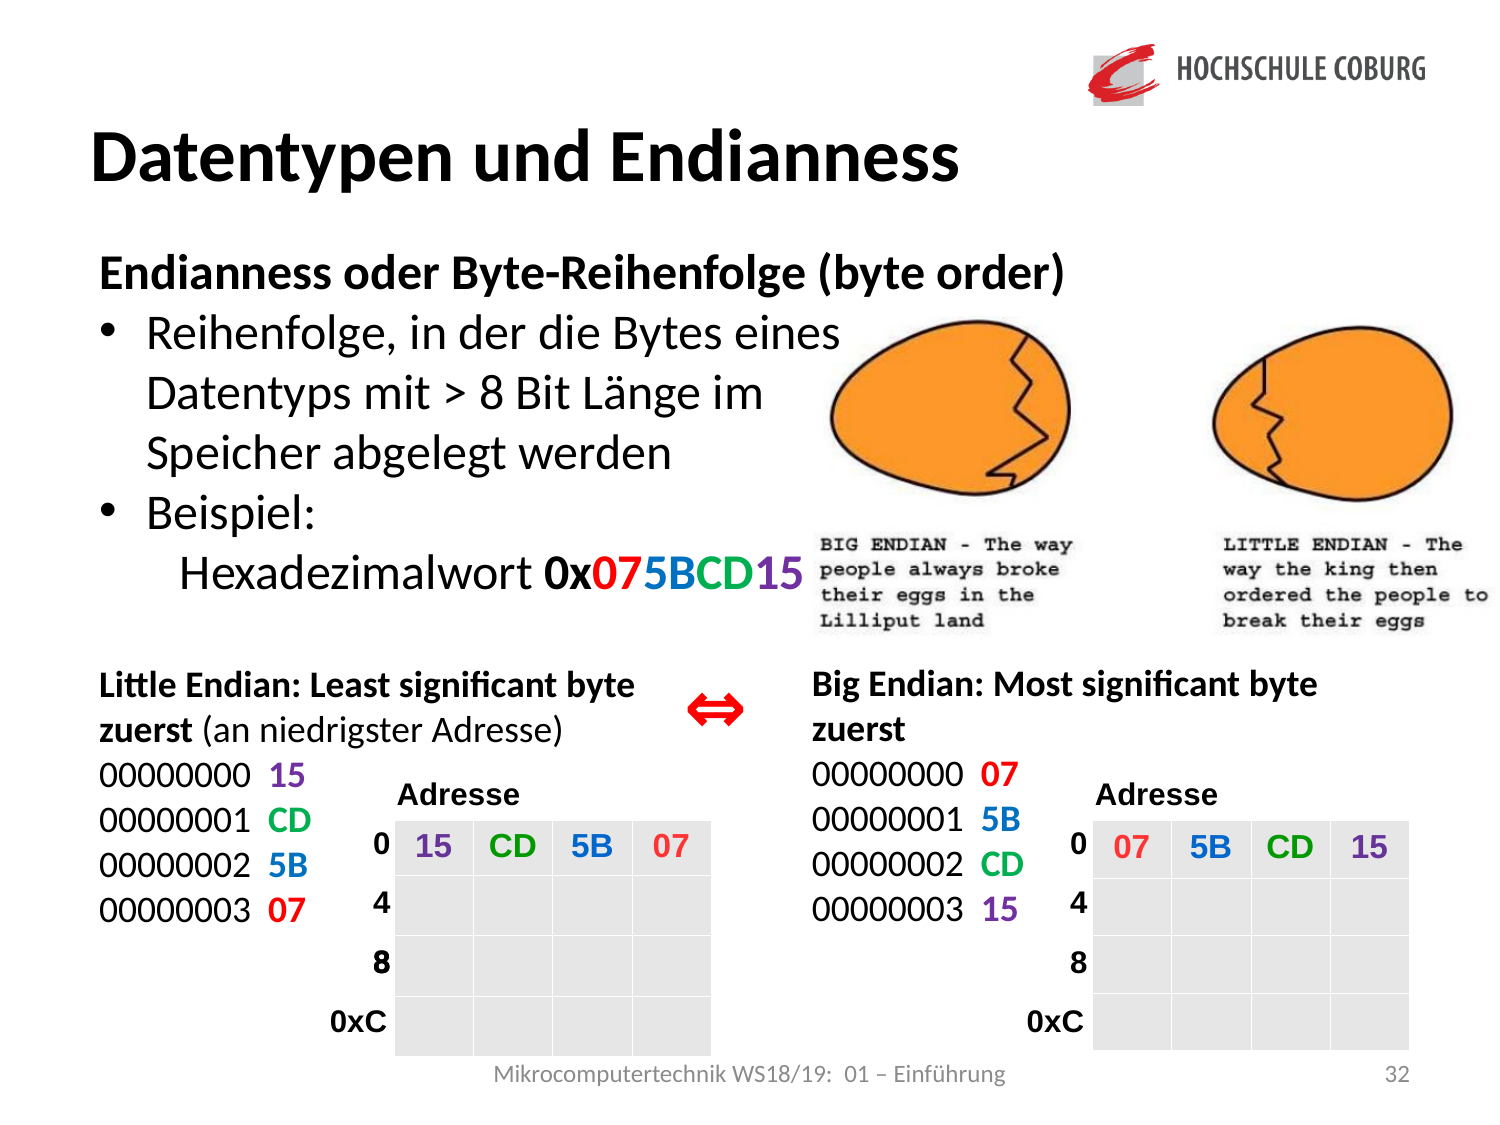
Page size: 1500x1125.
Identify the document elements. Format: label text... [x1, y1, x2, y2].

table_cell [474, 876, 552, 935]
table_cell [1252, 936, 1330, 993]
text_box 4 [358, 878, 406, 928]
text_box 0xC [1011, 996, 1103, 1051]
text_box 0 [1055, 819, 1103, 869]
text_box 0 [358, 819, 406, 869]
table_header 5B [1172, 821, 1251, 878]
table_header 15 [395, 821, 473, 875]
text_box 0xC [315, 996, 406, 1051]
table_cell [1172, 879, 1251, 935]
table_header 5B [553, 821, 632, 875]
table_cell [1252, 879, 1330, 935]
text_box 8 [358, 937, 406, 987]
table_cell [633, 936, 711, 996]
picture [1088, 44, 1425, 106]
table_cell [1093, 994, 1171, 1050]
table_cell [474, 997, 552, 1056]
table_cell [1093, 936, 1171, 993]
table_header 07 [1093, 821, 1171, 878]
text_box 8 [1055, 937, 1103, 988]
table_header CD [1252, 821, 1330, 878]
title Datentypen und Endianness [75, 45, 1425, 259]
text_box Endianness oder Byte-Reihenfolge (byte order) Reihenfolge, in der die Bytes eines Datentyps mit > 8 Bit Länge im Speicher abgelegt werden Beispiel: Hexadezimalwort 0x075BCD15 Little Endian: Least significant byte zuerst (an niedrigster Adresse) 00000000 15 00000001 CD 00000002 5B 00000003 07 [84, 232, 1082, 938]
text_box 4 [1055, 878, 1103, 928]
table_cell [553, 876, 632, 935]
text_box Adresse [381, 769, 535, 820]
table_cell [1093, 879, 1171, 935]
table_header 15 [1331, 821, 1409, 878]
table_cell [1172, 936, 1251, 993]
table_cell [633, 997, 711, 1056]
text_box ⇔ [670, 651, 763, 757]
table_cell [1331, 879, 1409, 935]
table_cell [633, 876, 711, 935]
table_cell [1172, 994, 1251, 1050]
table_cell [395, 997, 473, 1056]
text_box Big Endian: Most significant byte zuerst 00000000 07 00000001 5B 00000002 CD 00000003 15 [797, 651, 1343, 982]
table_cell [1331, 994, 1409, 1050]
table_cell [553, 997, 632, 1056]
table_cell [1331, 936, 1409, 993]
table_header CD [474, 821, 552, 875]
table_cell [395, 876, 473, 935]
table_cell [1252, 994, 1330, 1050]
table_cell [474, 936, 552, 996]
table_header 07 [633, 821, 711, 875]
picture [1082, 316, 1500, 638]
table_cell [395, 936, 473, 996]
text_box Adresse [1080, 770, 1233, 820]
table_cell [553, 936, 632, 996]
